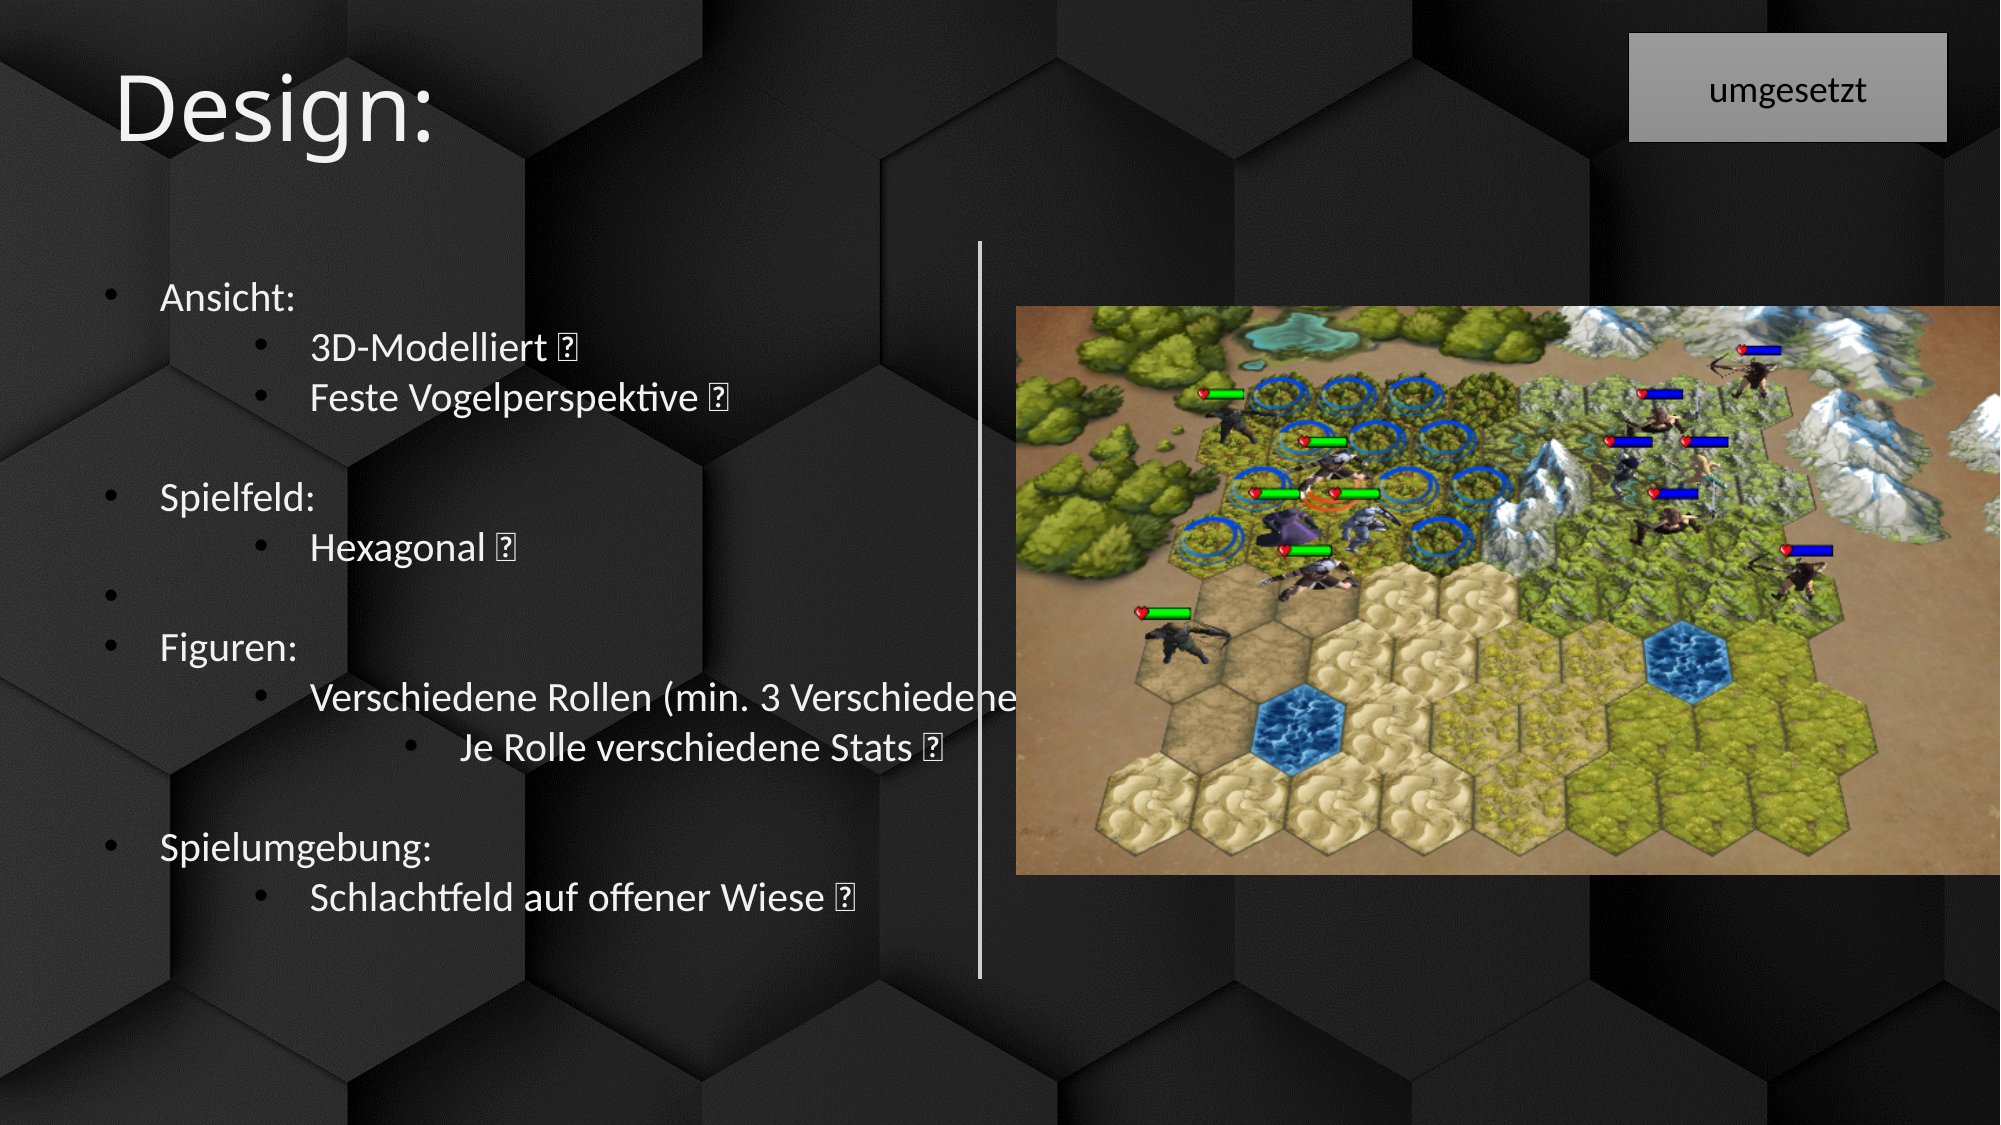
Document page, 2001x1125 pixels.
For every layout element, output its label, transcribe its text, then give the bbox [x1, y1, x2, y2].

text_box umgesetzt [1628, 32, 1948, 143]
text_box Ansicht: 3D-Modelliert ✅ Feste Vogelperspektive ✅ Spielfeld: Hexagonal ✅ Figuren: Verschiedene Rollen (min. 3 Verschiedene) Je Rolle verschiedene Stats ✅ Spielumgebung: Schlachtfeld auf offener Wiese ✅ [88, 262, 978, 934]
text_box Design: [97, 42, 402, 169]
picture [0, 0, 2000, 1125]
